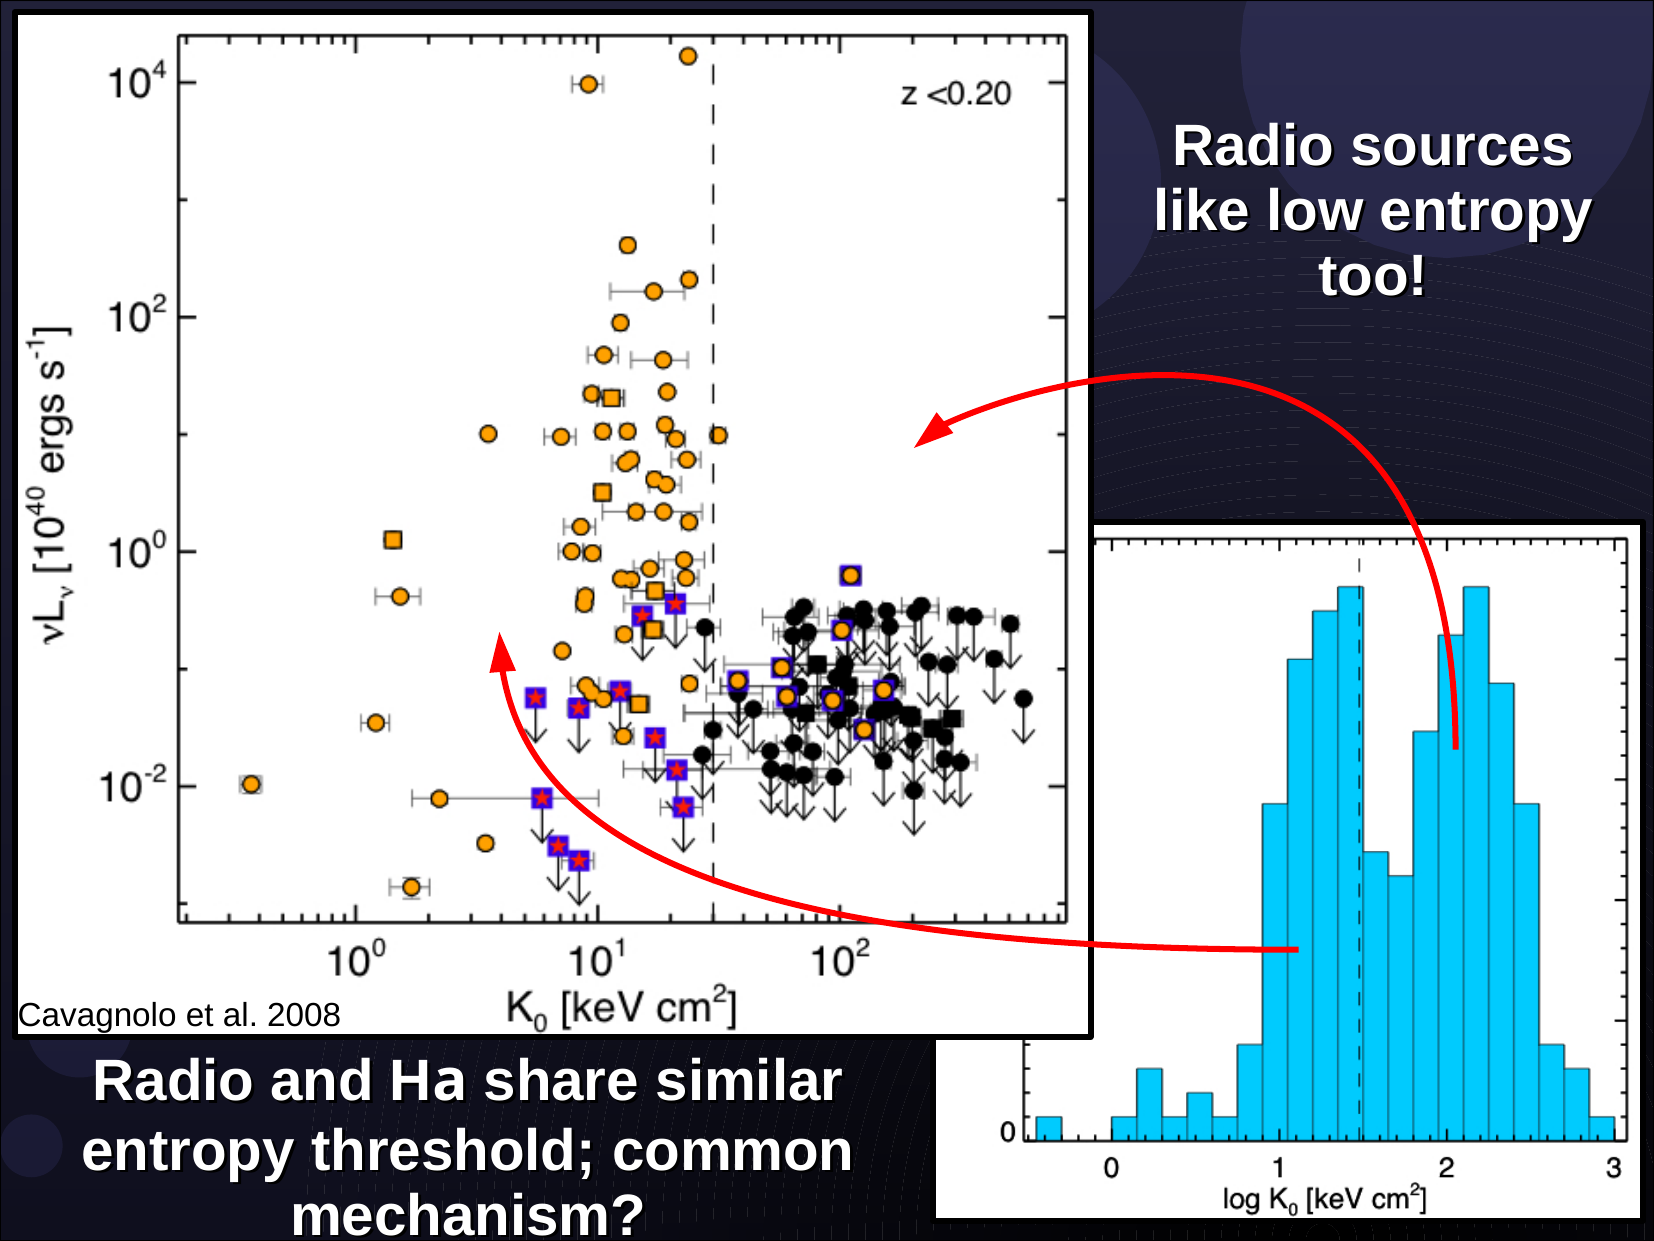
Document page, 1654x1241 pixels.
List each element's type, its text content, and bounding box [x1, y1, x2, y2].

text_box Cavagnolo et al. 2008 [17, 996, 342, 1034]
text_box Radio sources like low entropy too! [1116, 112, 1631, 308]
text_box Radio and Ha share similar entropy threshold; common mechanism? [68, 1038, 869, 1239]
picture [1094, 525, 1443, 946]
picture [935, 525, 1641, 1218]
picture [17, 15, 1088, 1034]
